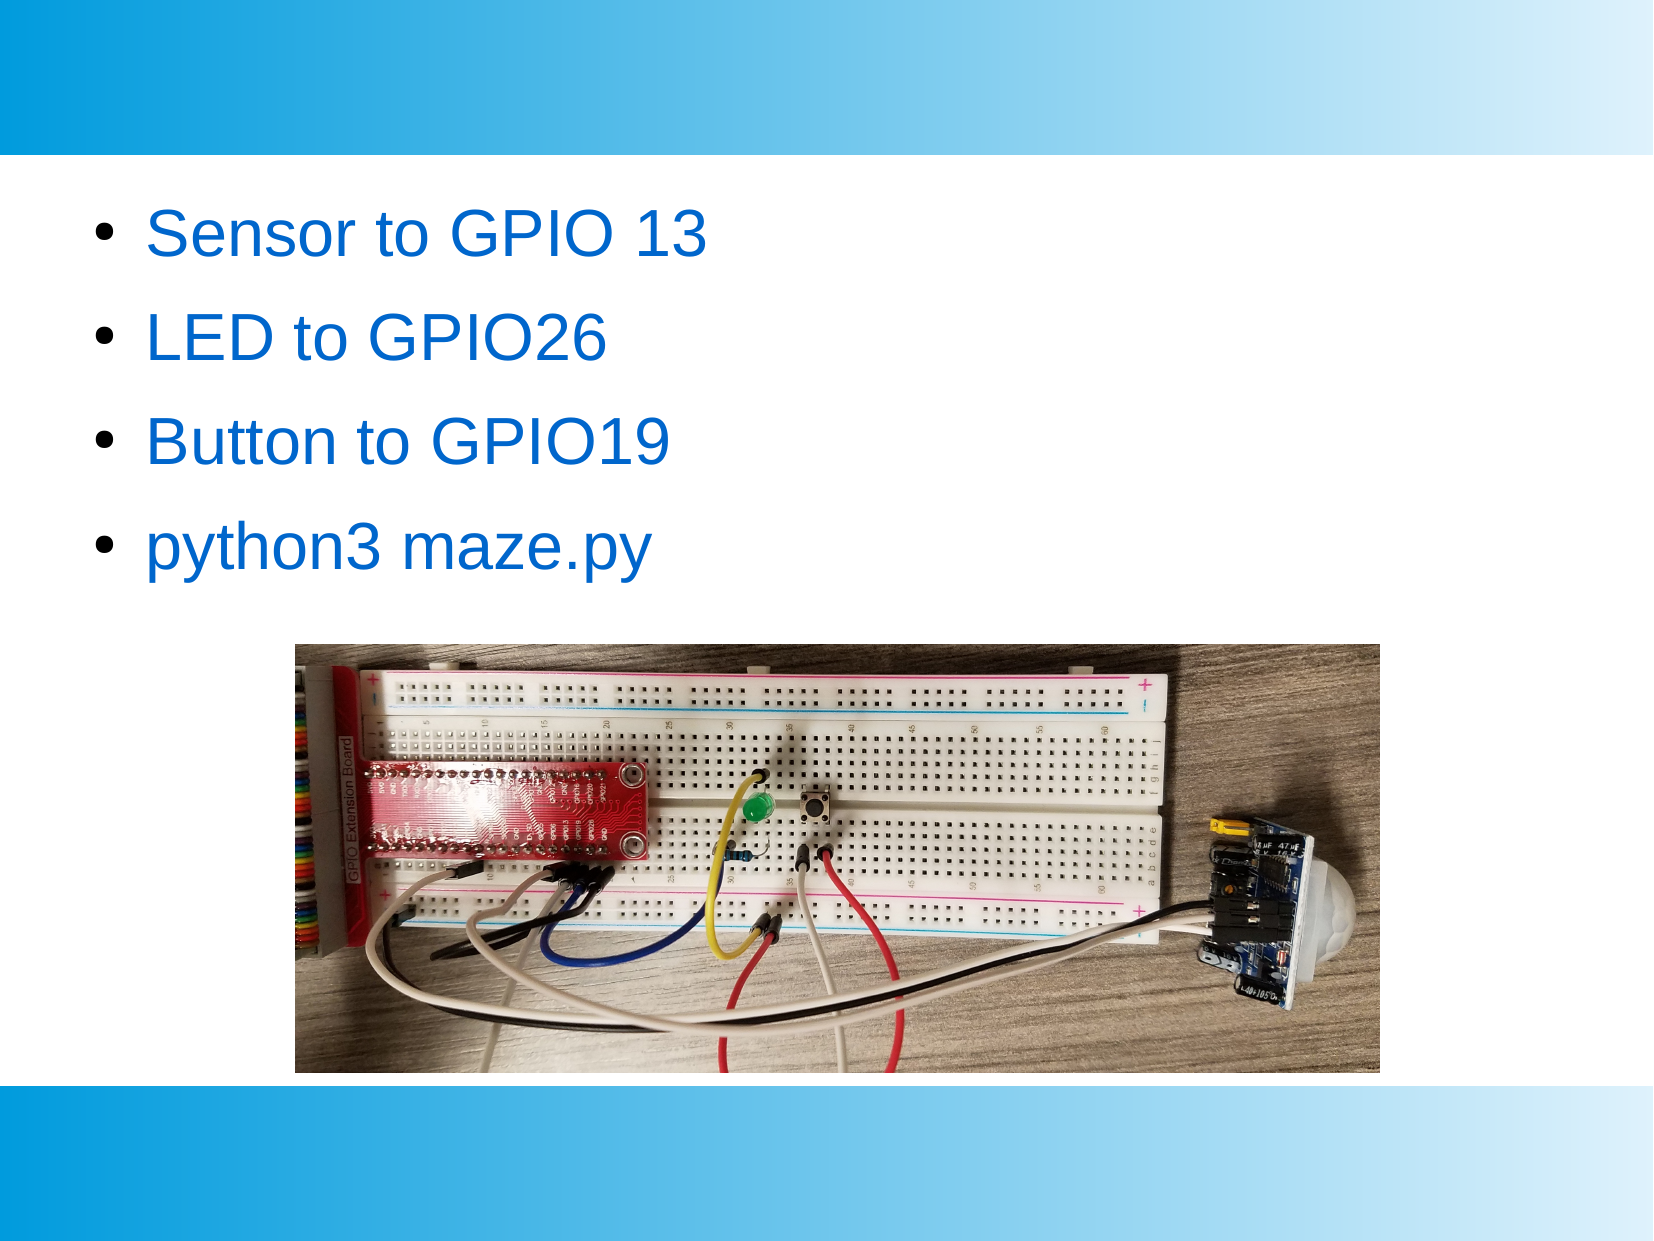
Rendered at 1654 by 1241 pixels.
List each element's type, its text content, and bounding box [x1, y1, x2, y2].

list Sensor to GPIO 13 LED to GPIO26 Button to GPIO19 python3 maze.py [75, 195, 1564, 916]
picture [295, 644, 1381, 1073]
